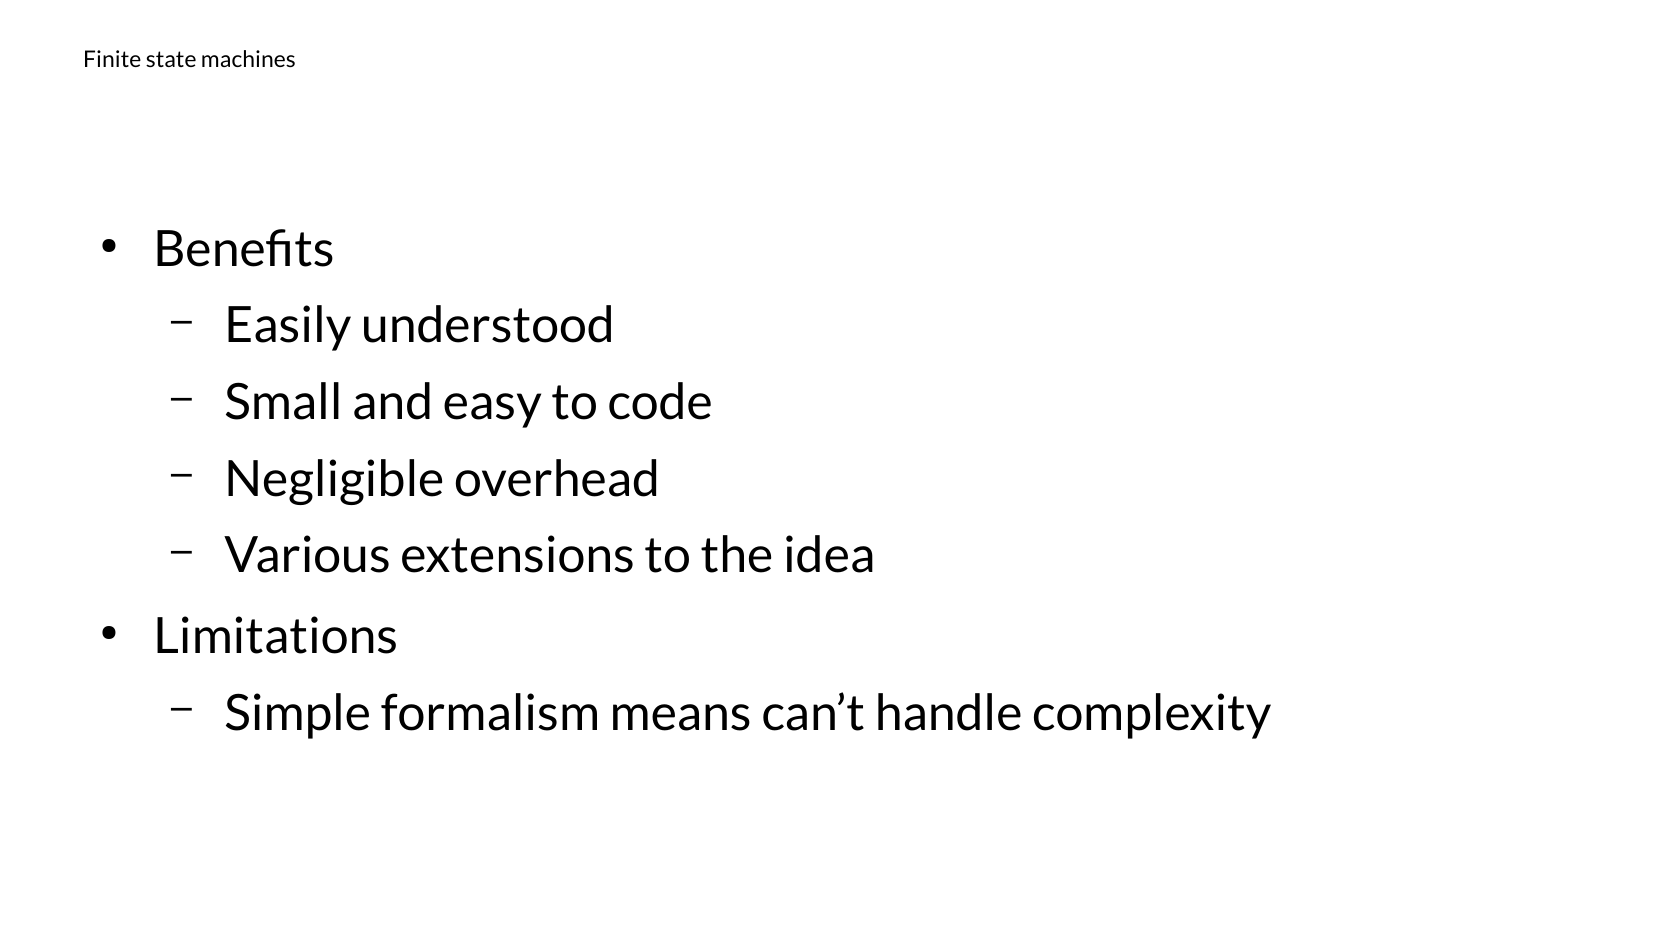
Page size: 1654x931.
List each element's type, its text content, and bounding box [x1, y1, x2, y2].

list Benefits Easily understood Small and easy to code Negligible overhead Various extensions to the idea Limitations Simple formalism means can’t handle complexity [82, 217, 1571, 839]
title Finite state machines [83, 0, 1571, 119]
